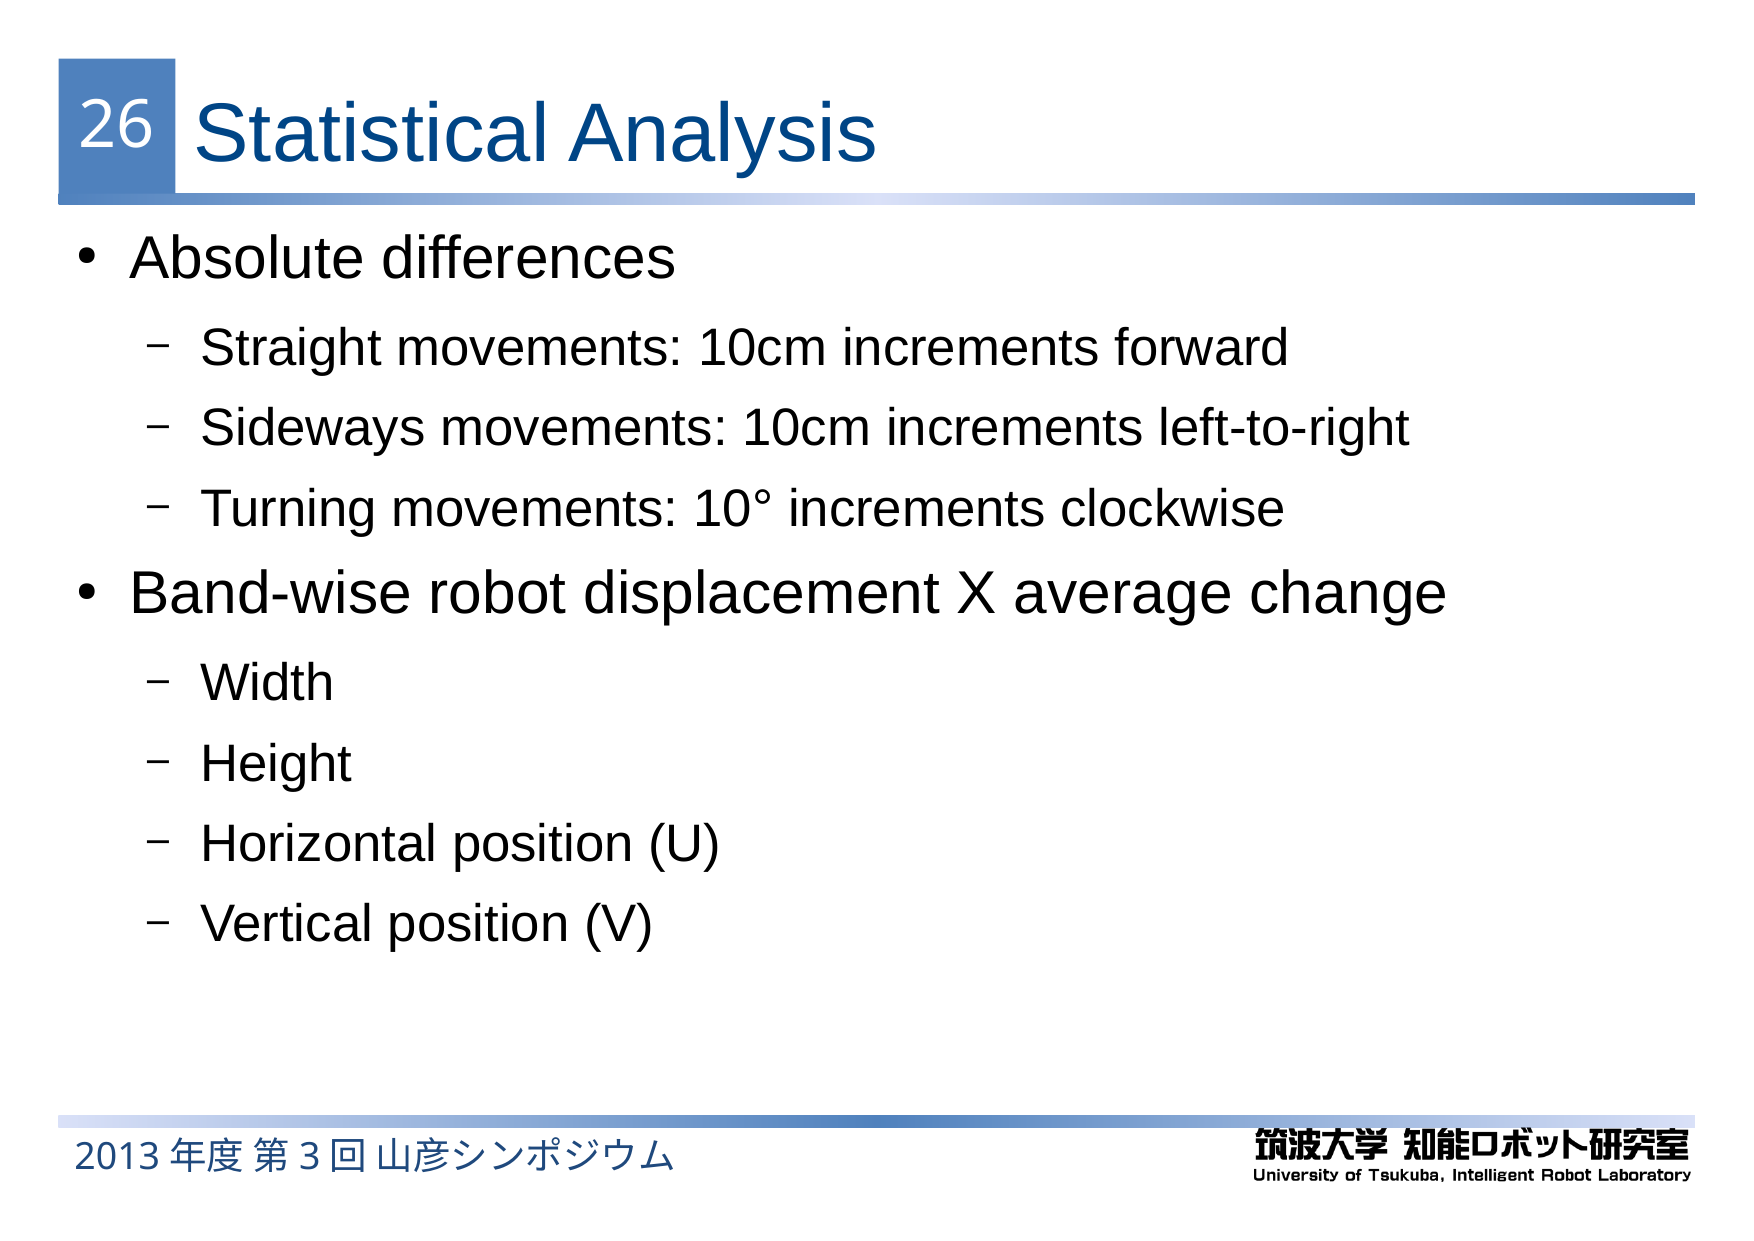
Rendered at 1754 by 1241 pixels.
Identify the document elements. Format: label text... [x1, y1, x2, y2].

list Absolute differences Straight movements: 10cm increments forward Sideways movements: 10cm increments left-to-right Turning movements: 10° increments clockwise Band-wise robot displacement X average change Width Height Horizontal position (U) Vertical position (V) [58, 223, 1696, 1116]
title Statistical Analysis [193, 61, 1651, 205]
picture [1252, 1127, 1691, 1182]
